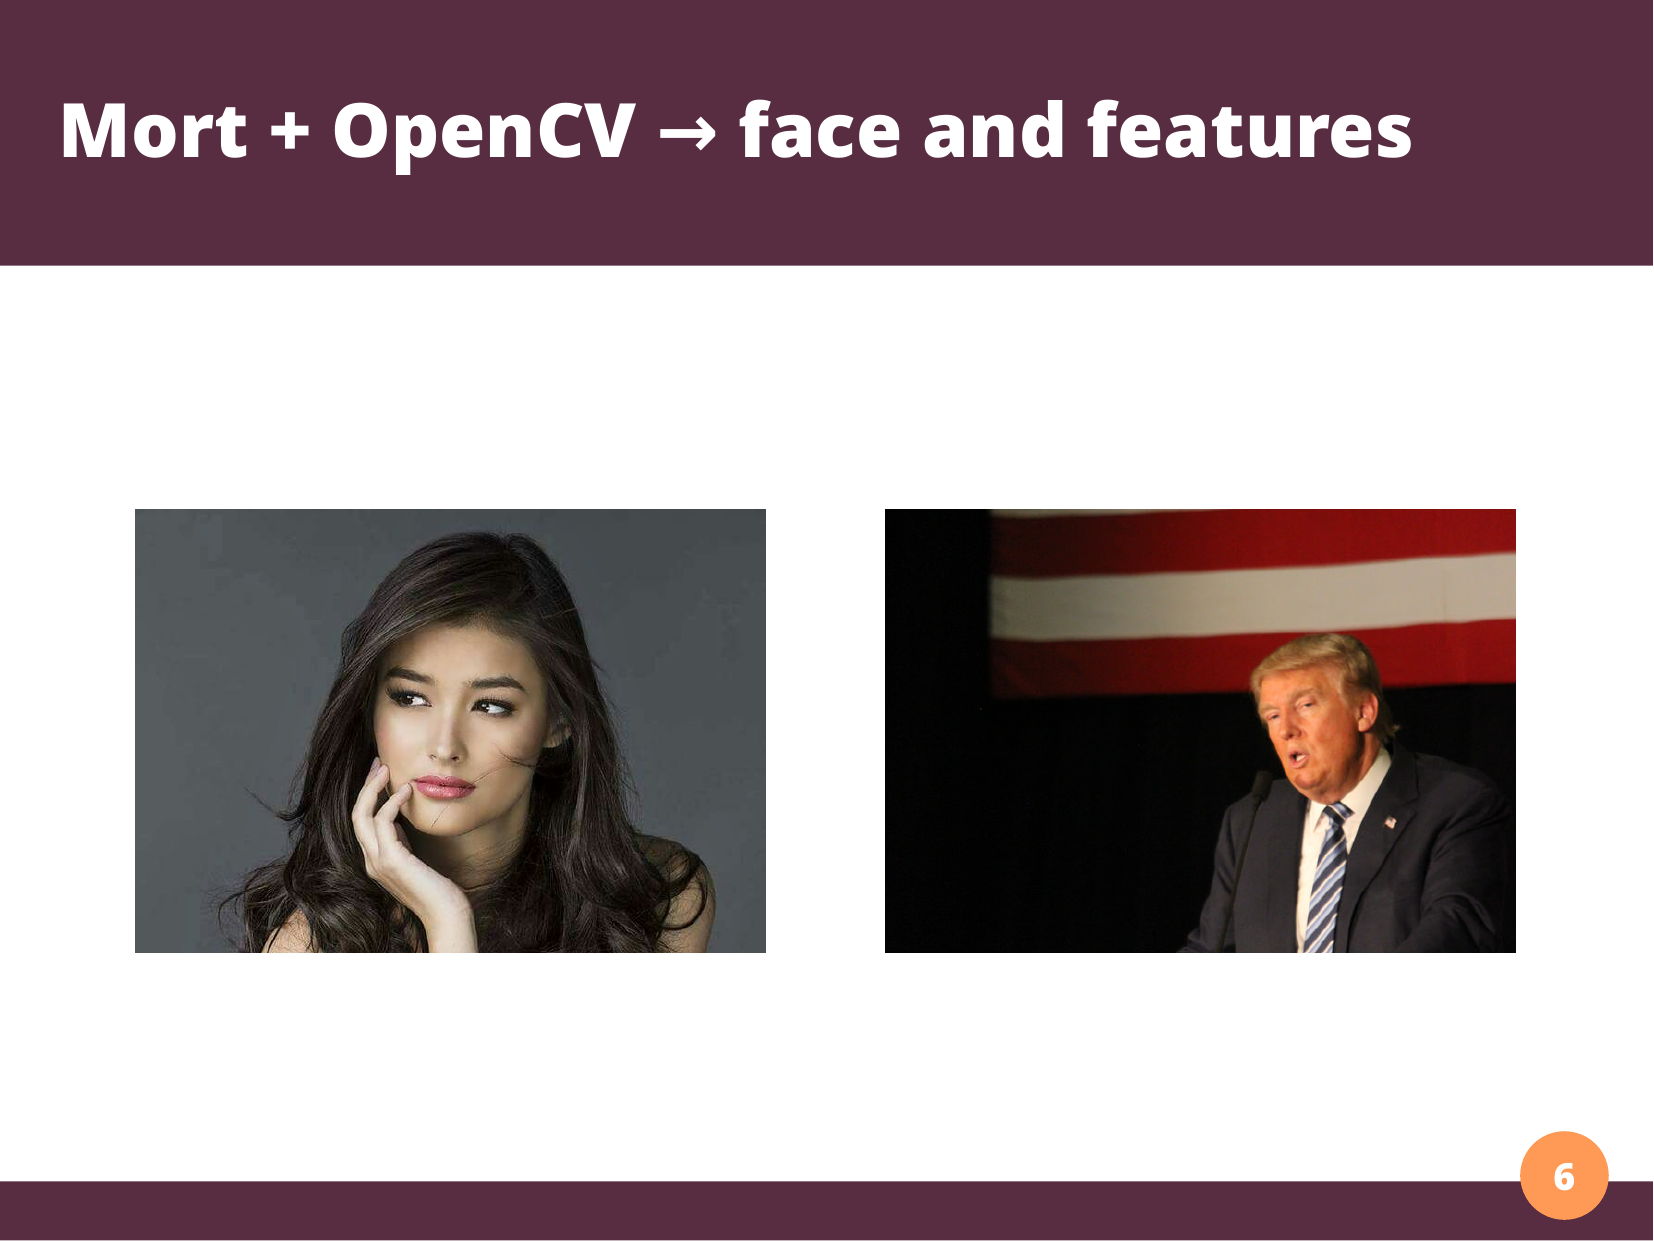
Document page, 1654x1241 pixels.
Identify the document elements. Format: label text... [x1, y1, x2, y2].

picture [135, 509, 766, 953]
title Mort + OpenCV → face and features [58, 49, 1594, 207]
picture [885, 509, 1516, 953]
